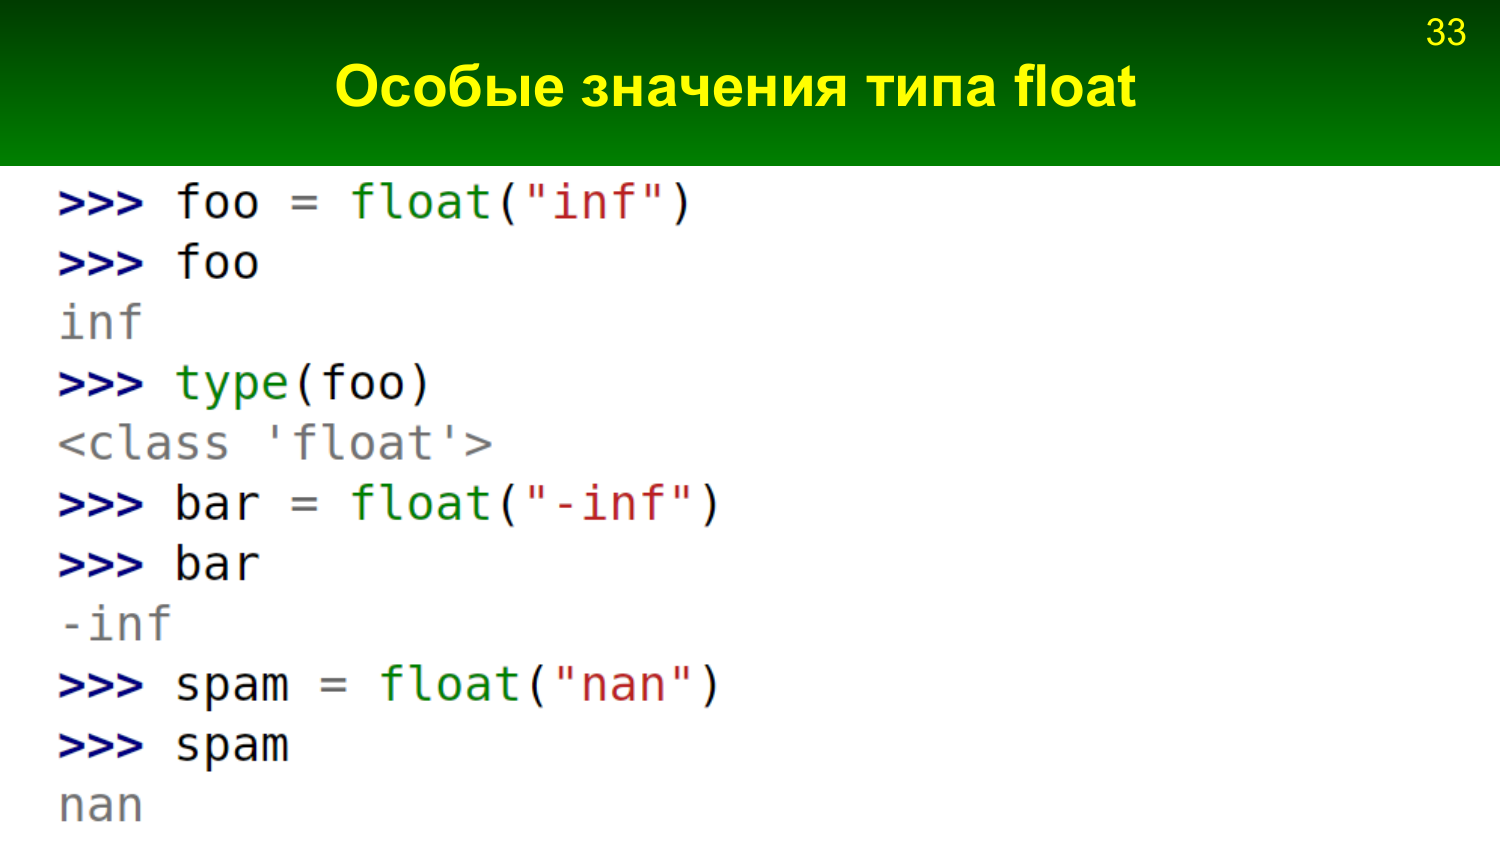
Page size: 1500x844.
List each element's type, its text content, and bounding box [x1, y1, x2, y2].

title Особые значения типа float [47, 11, 1426, 154]
picture [47, 175, 733, 832]
